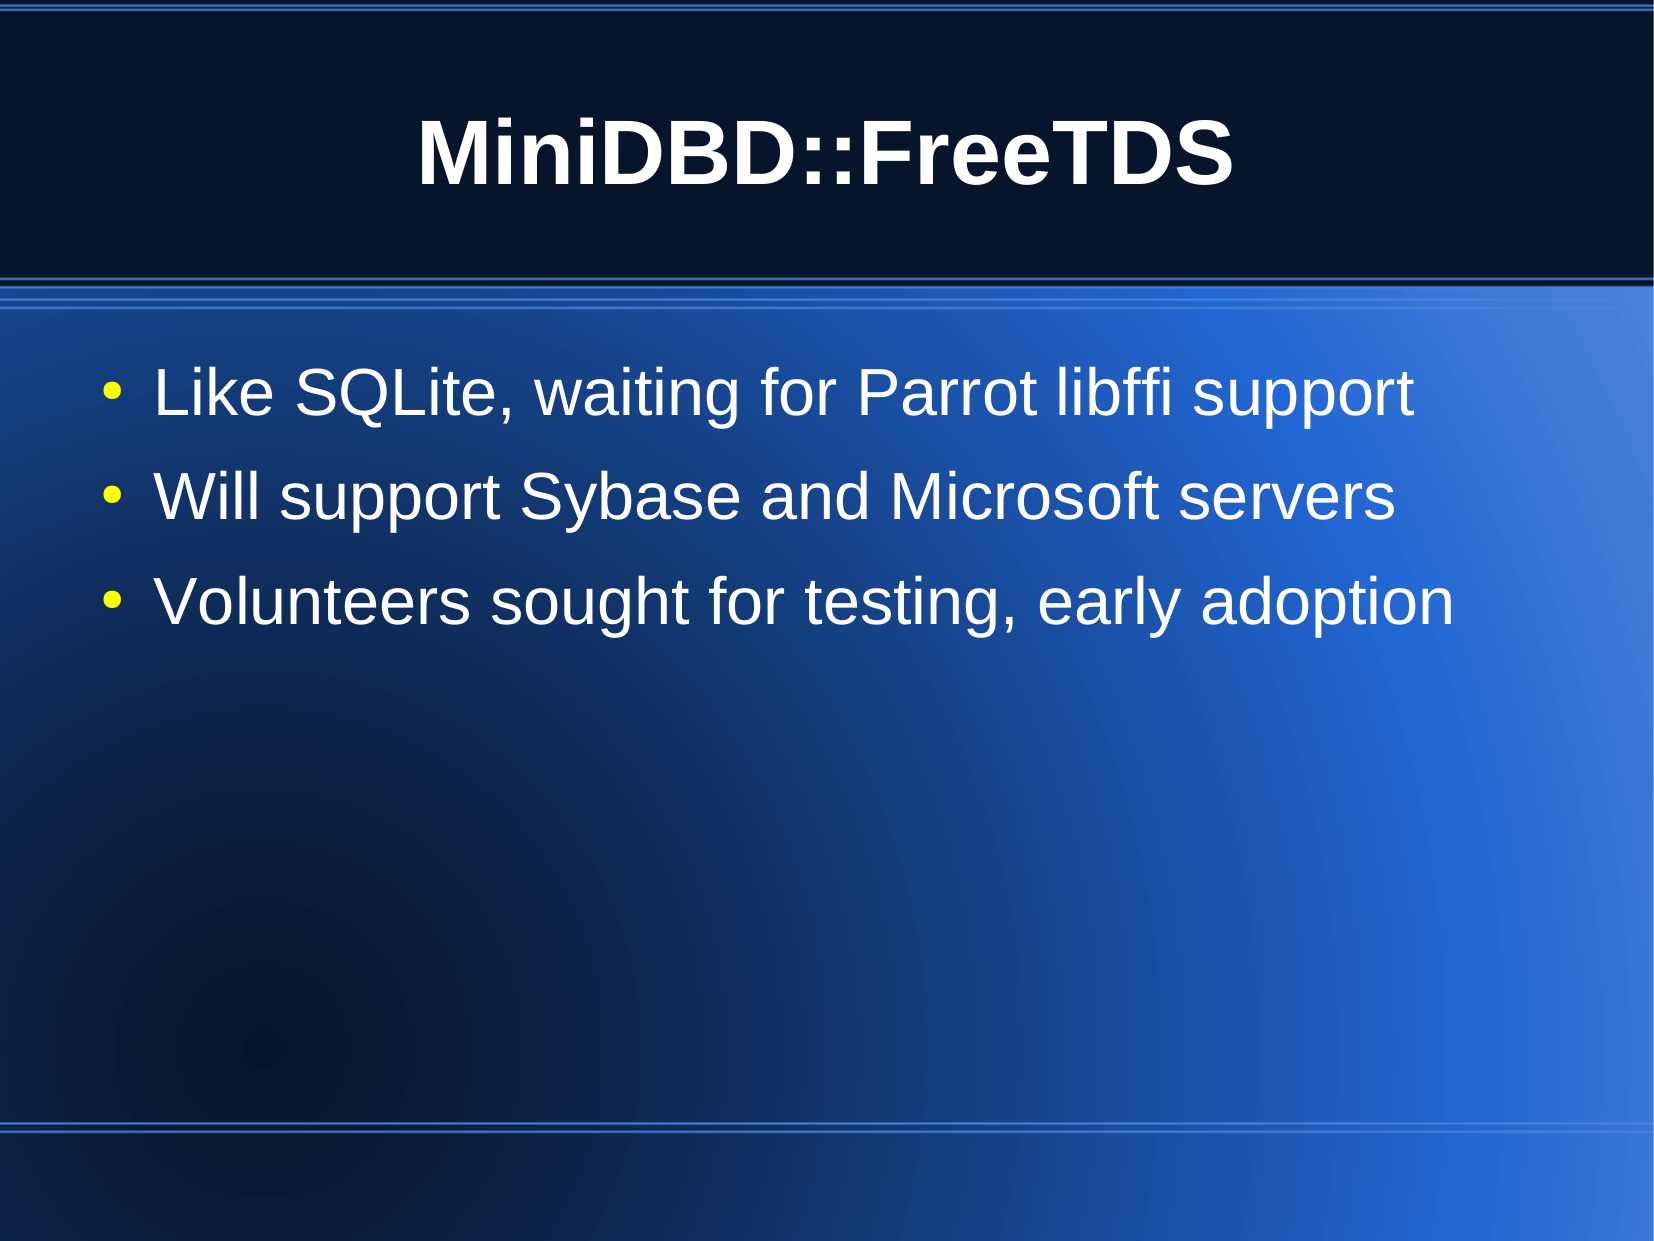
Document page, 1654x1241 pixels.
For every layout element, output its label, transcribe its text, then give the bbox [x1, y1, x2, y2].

title MiniDBD::FreeTDS [82, 56, 1571, 250]
picture [0, 0, 1654, 1241]
list Like SQLite, waiting for Parrot libffi support Will support Sybase and Microsoft servers Volunteers sought for testing, early adoption [82, 355, 1571, 1159]
